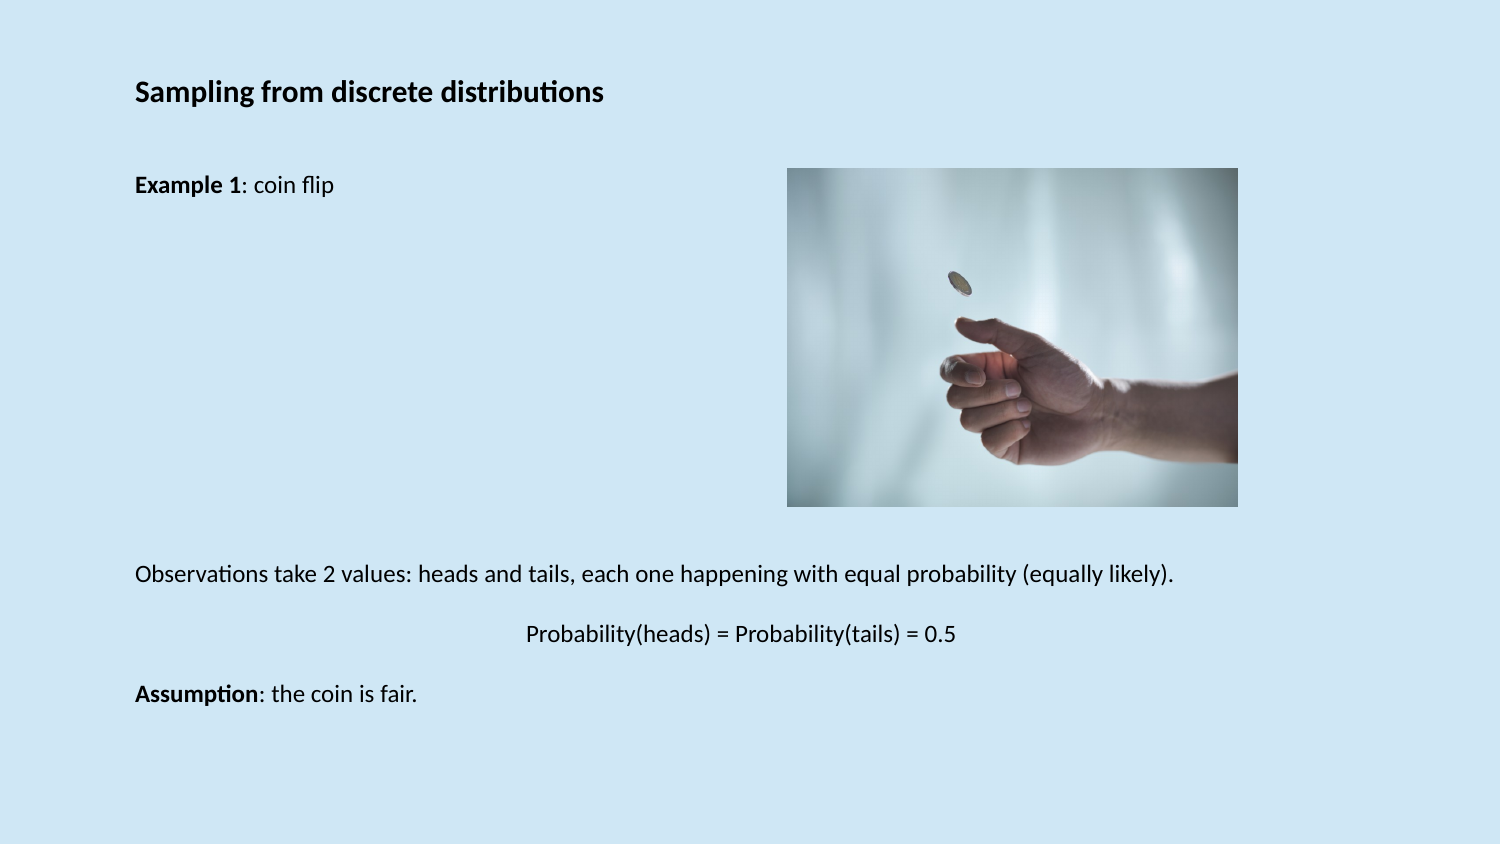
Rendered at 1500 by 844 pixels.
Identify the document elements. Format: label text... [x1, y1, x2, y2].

text_box Sampling from discrete distributions Example 1: coin flip Observations take 2 values: heads and tails, each one happening with equal probability (equally likely). Probability(heads) = Probability(tails) = 0.5 Assumption: the coin is fair. [120, 63, 1364, 716]
picture [787, 168, 1238, 507]
